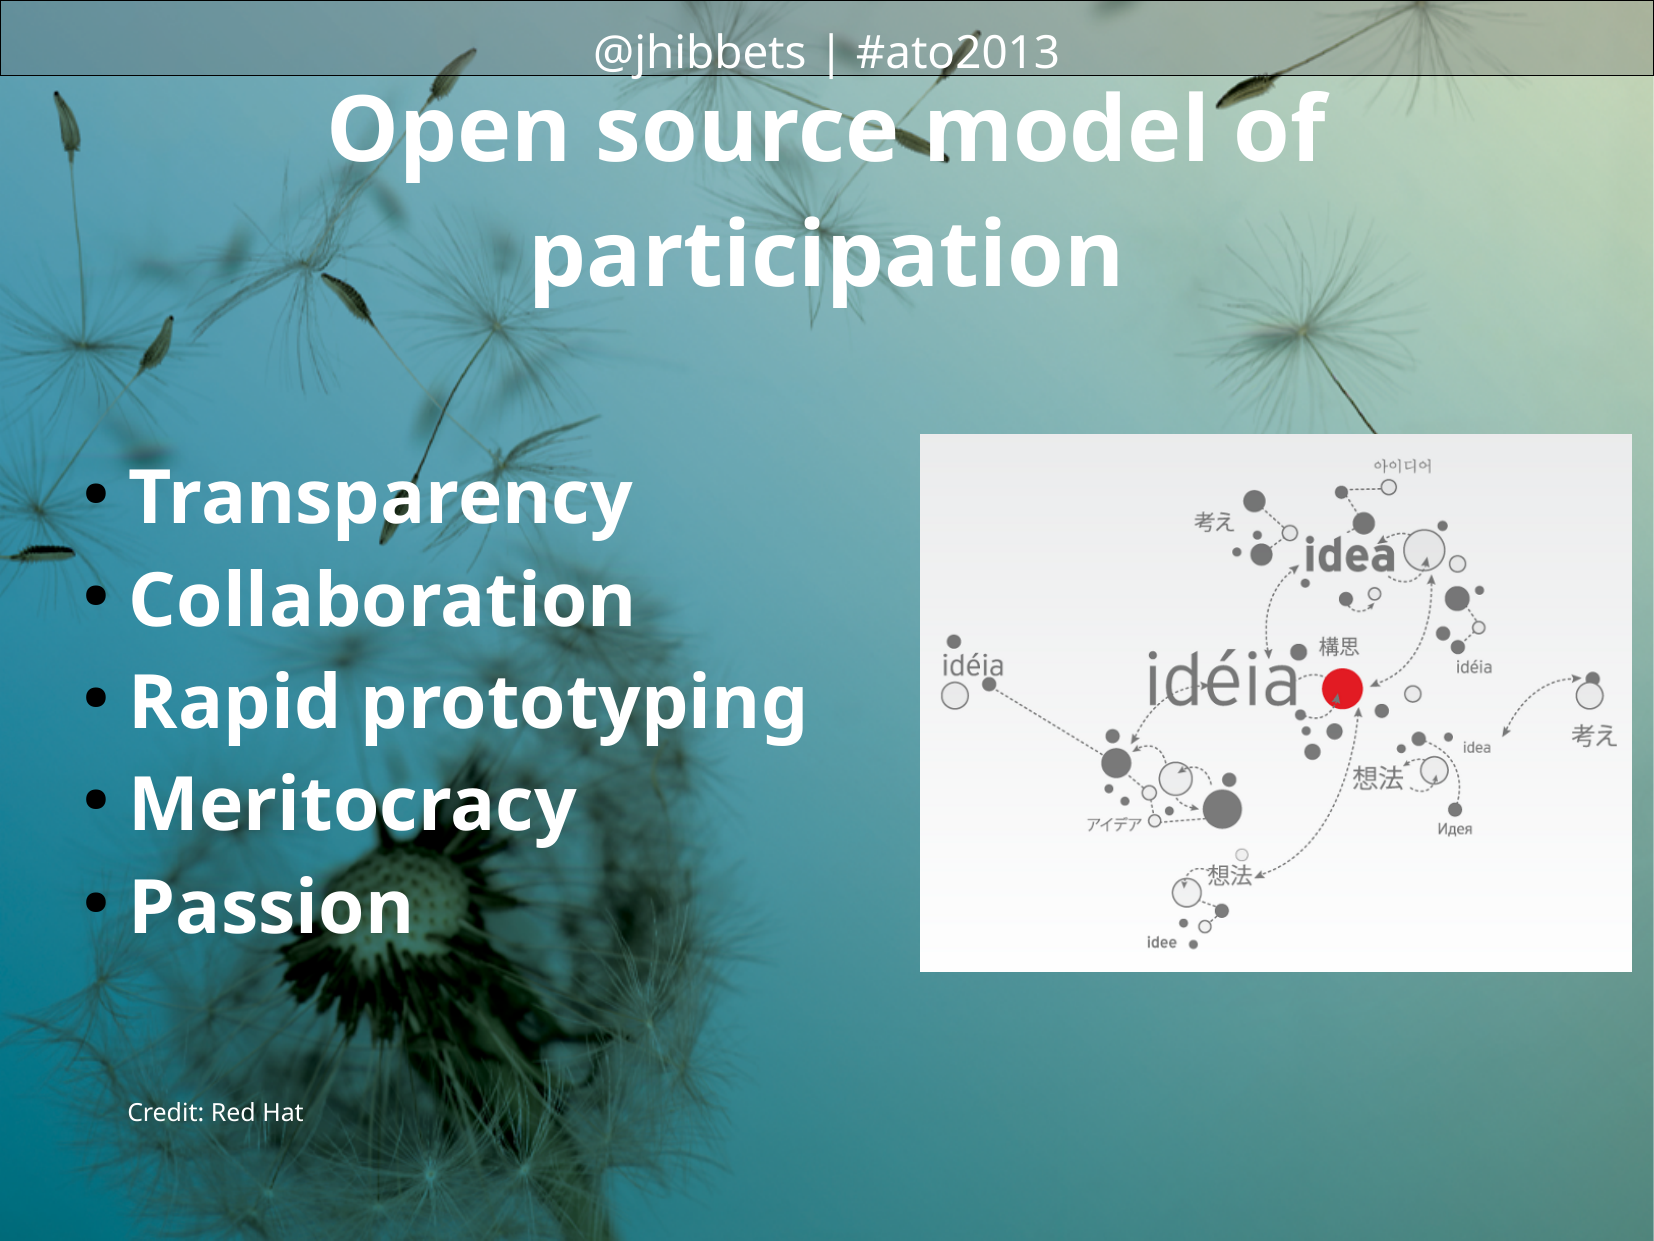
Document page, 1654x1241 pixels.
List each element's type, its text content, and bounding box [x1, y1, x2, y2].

text_box Credit: Red Hat [112, 1087, 326, 1131]
picture [0, 76, 1654, 1241]
text_box Transparency Collaboration Rapid prototyping Meritocracy Passion [82, 290, 1571, 1109]
title Open source model of participation [82, 84, 1571, 290]
